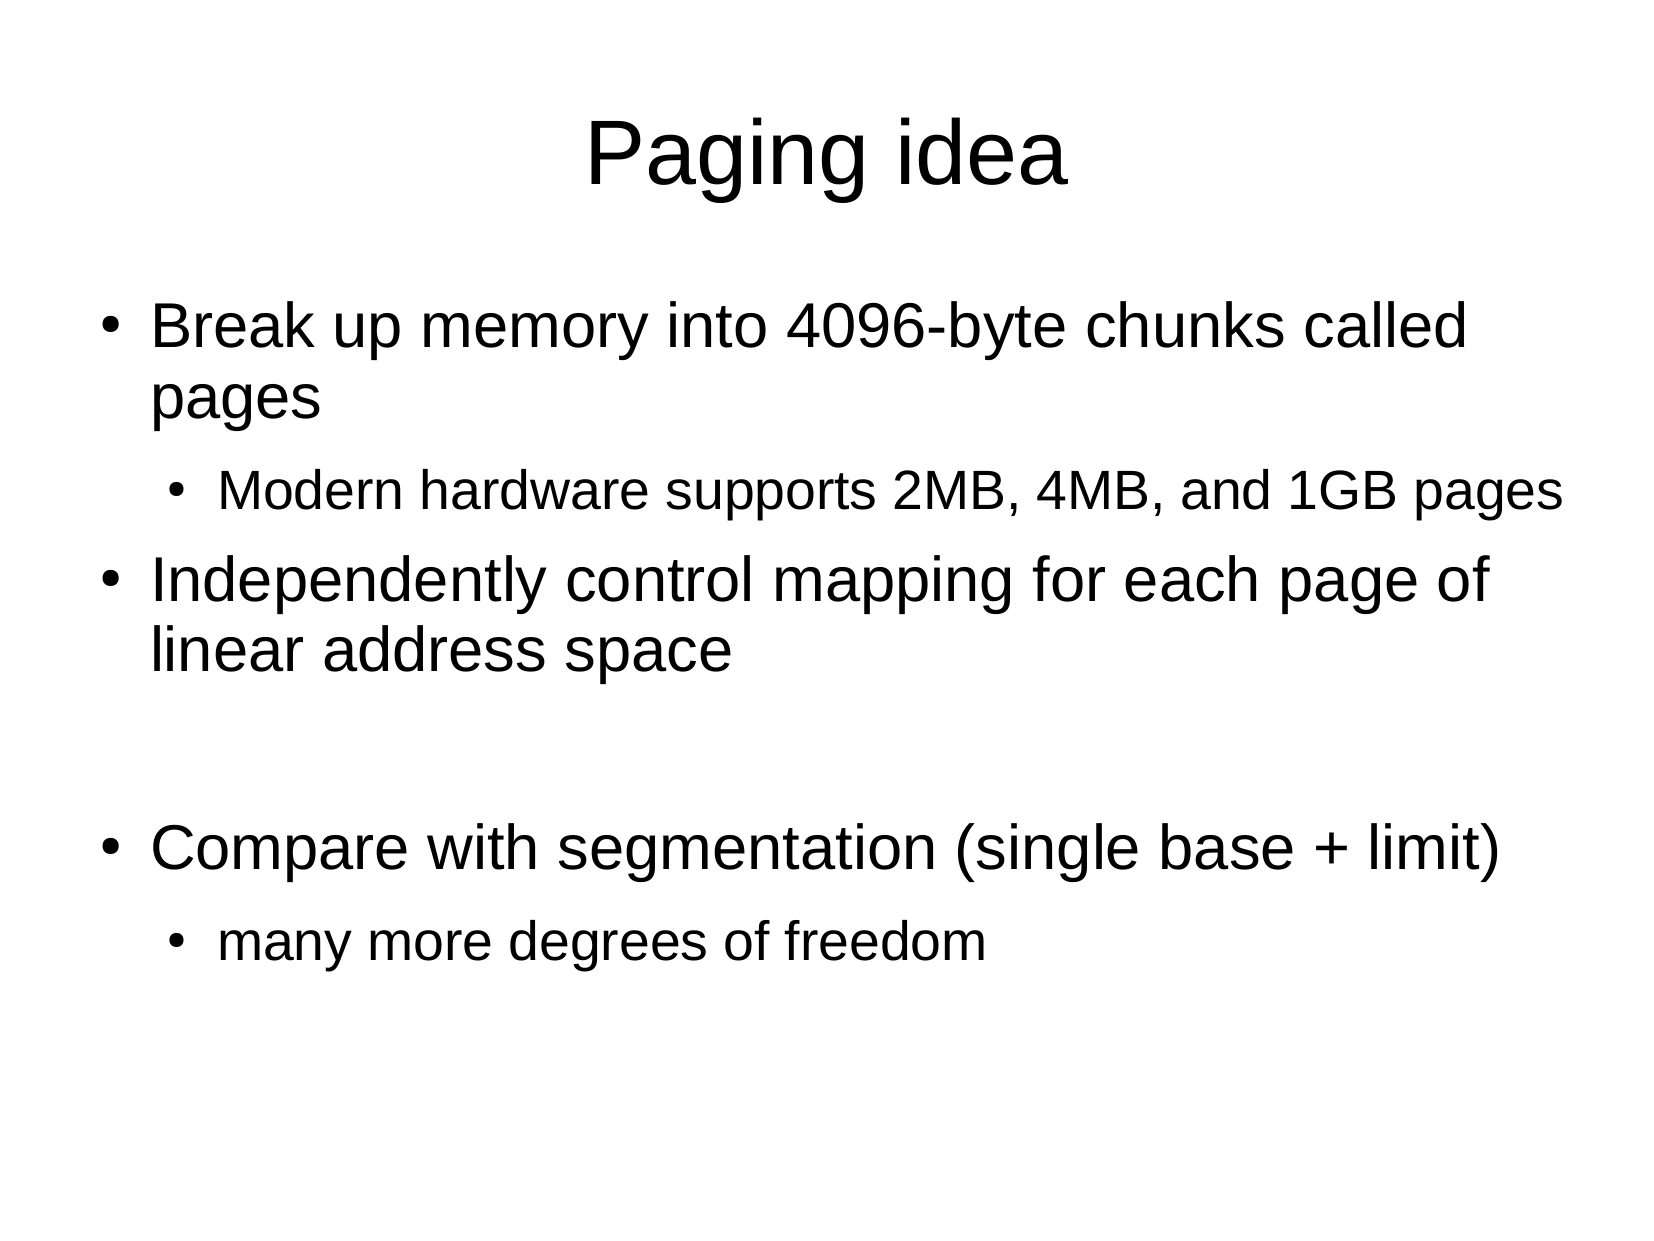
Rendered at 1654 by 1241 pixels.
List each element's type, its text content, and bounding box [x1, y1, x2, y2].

list Break up memory into 4096-byte chunks called pages Modern hardware supports 2MB, 4MB, and 1GB pages Independently control mapping for each page of linear address space Compare with segmentation (single base + limit) many more degrees of freedom [82, 290, 1571, 1010]
title Paging idea [82, 49, 1571, 257]
